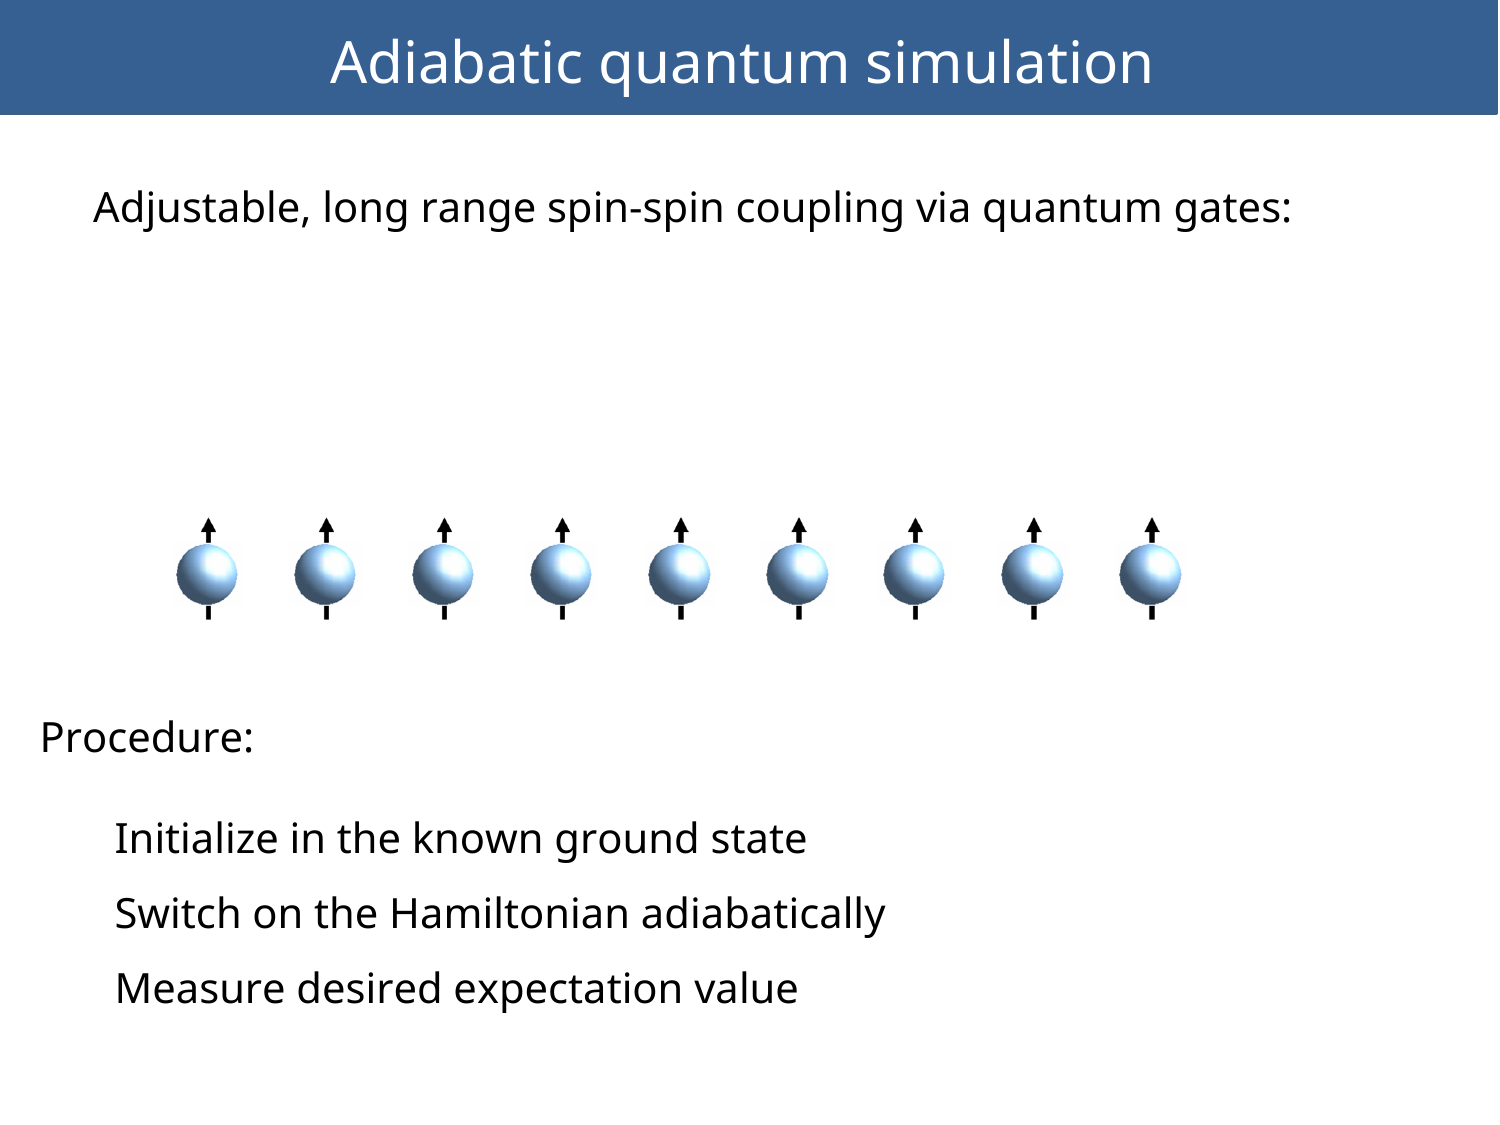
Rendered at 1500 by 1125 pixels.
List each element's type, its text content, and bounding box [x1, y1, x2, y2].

picture [643, 514, 717, 622]
picture [761, 514, 835, 622]
text_box Adiabatic quantum simulation [43, 17, 1442, 133]
text_box Adjustable, long range spin-spin coupling via quantum gates: [78, 172, 1459, 239]
picture [289, 514, 362, 622]
picture [996, 514, 1070, 622]
picture [525, 514, 598, 622]
picture [1114, 514, 1188, 622]
text_box Procedure: Initialize in the known ground state Switch on the Hamiltonian adiabatically Measure desired expectation value [24, 677, 973, 1020]
picture [878, 514, 951, 622]
picture [407, 514, 480, 622]
picture [171, 514, 244, 622]
